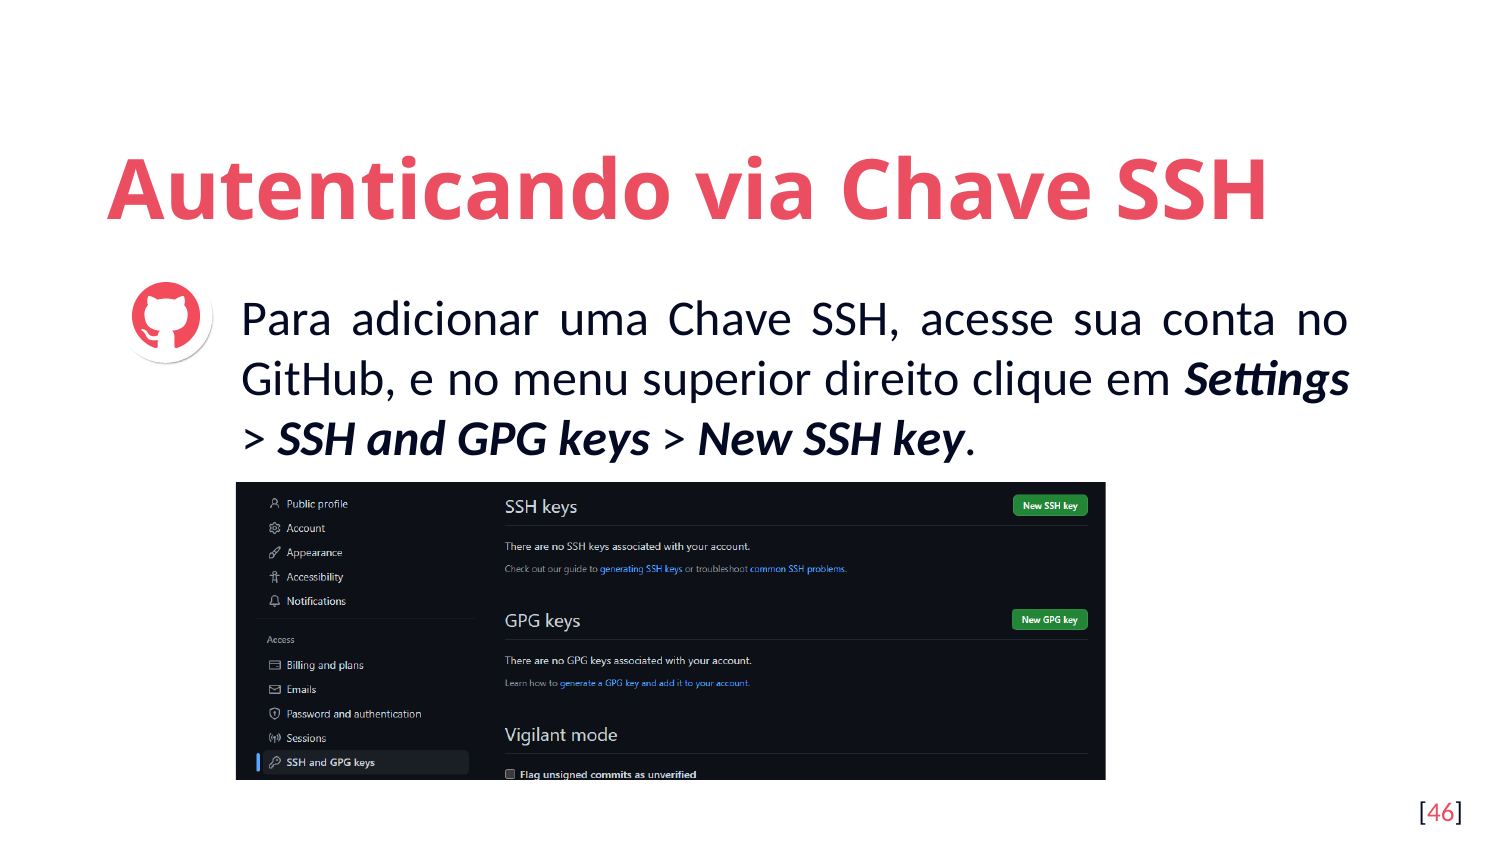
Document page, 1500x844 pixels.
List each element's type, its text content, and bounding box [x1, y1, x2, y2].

picture [235, 482, 1106, 780]
text_box Para adicionar uma Chave SSH, acesse sua conta no GitHub, e no menu superior direito clique em Settings > SSH and GPG keys > New SSH key. [213, 268, 1383, 483]
text_box [117, 268, 213, 363]
picture [132, 282, 200, 348]
slide_number [46] [1403, 779, 1494, 844]
text_box Autenticando via Chave SSH [92, 106, 1383, 245]
